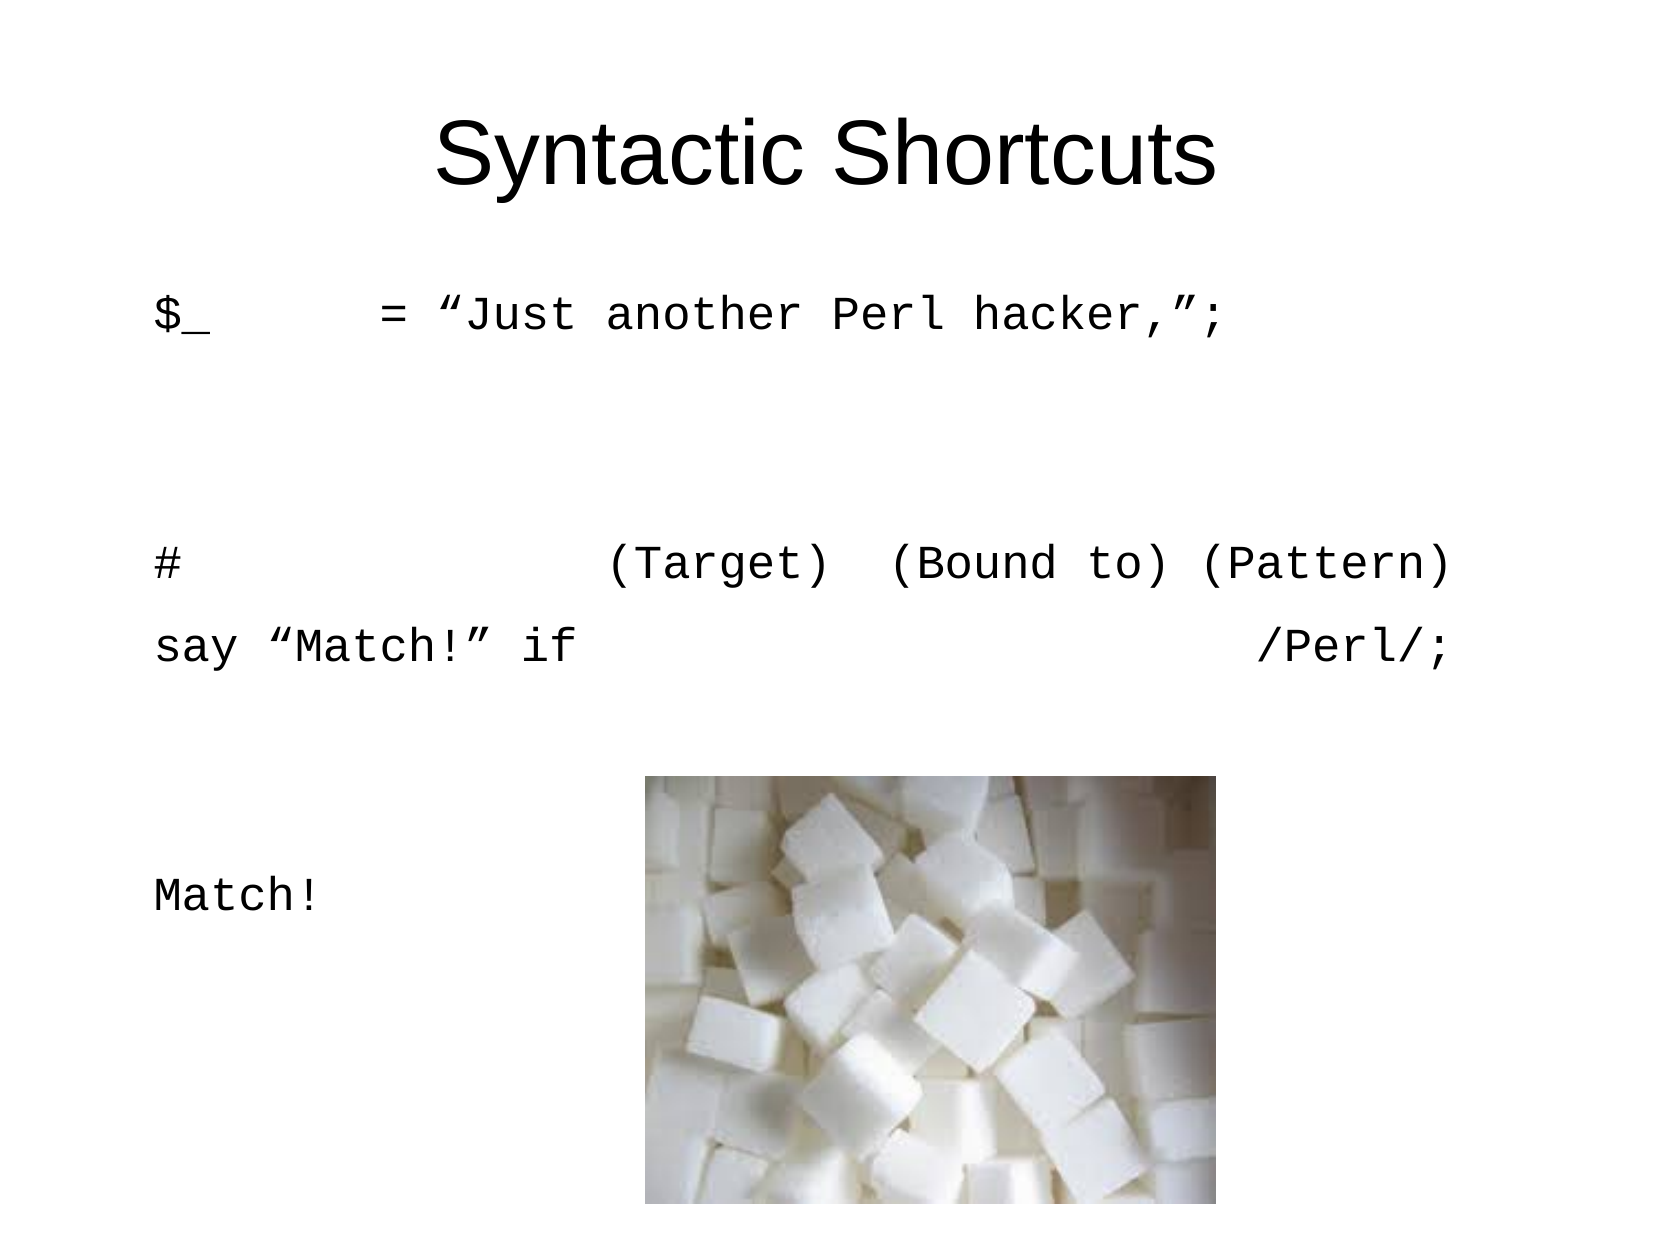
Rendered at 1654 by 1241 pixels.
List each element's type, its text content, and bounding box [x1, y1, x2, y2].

picture [645, 776, 1216, 1204]
title Syntactic Shortcuts [82, 49, 1571, 257]
list $_ = “Just another Perl hacker,”; # (Target) (Bound to) (Pattern) say “Match!” if /Perl/; Match! [82, 290, 1571, 1010]
